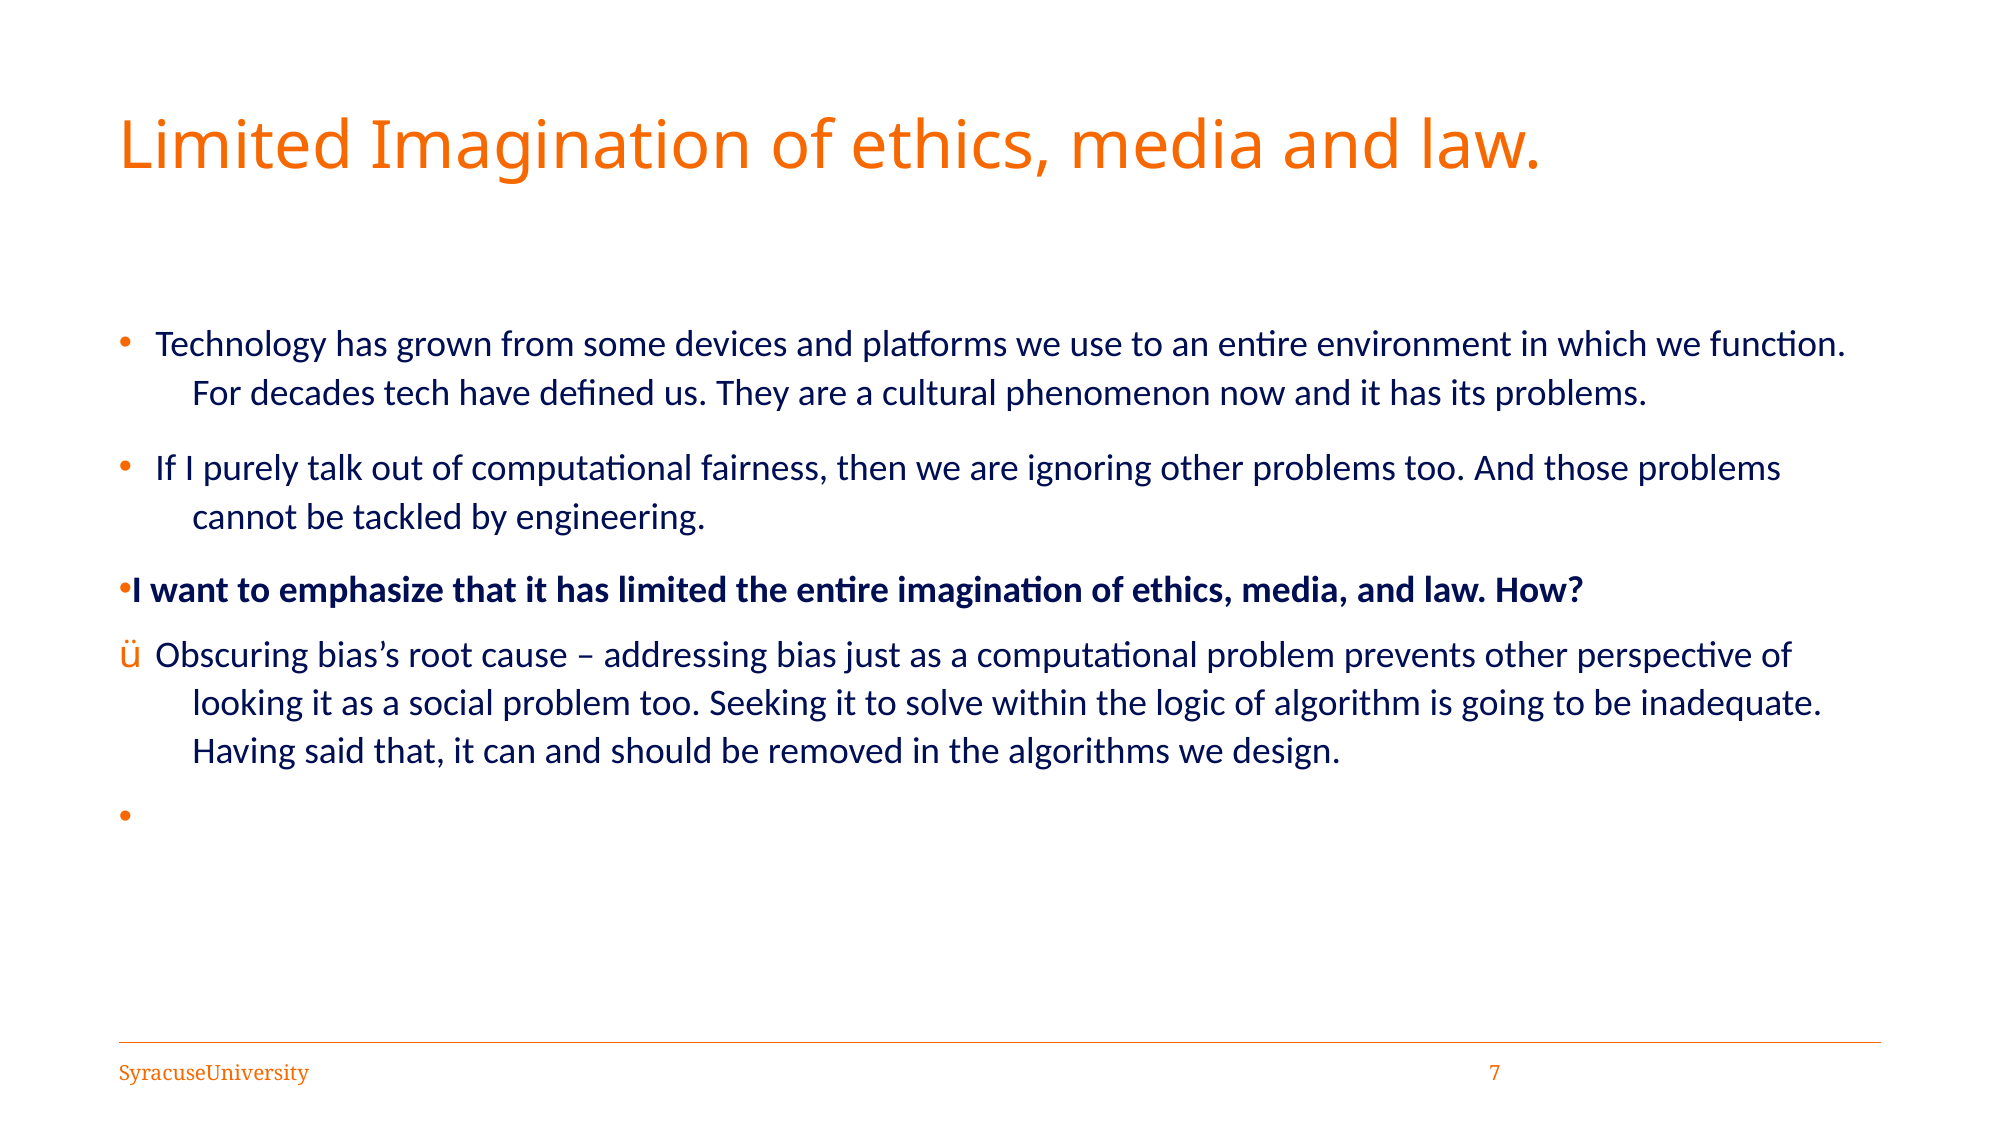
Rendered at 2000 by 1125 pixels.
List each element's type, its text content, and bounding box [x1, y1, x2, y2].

list Technology has grown from some devices and platforms we use to an entire environment in which we function. For decades tech have defined us. They are a cultural phenomenon now and it has its problems. If I purely talk out of computational fairness, then we are ignoring other problems too. And those problems cannot be tackled by engineering. I want to emphasize that it has limited the entire imagination of ethics, media, and law. How? Obscuring bias’s root cause – addressing bias just as a computational problem prevents other perspective of looking it as a social problem too. Seeking it to solve within the logic of algorithm is going to be inadequate. Having said that, it can and should be removed in the algorithms we design. [118, 314, 1882, 982]
title Limited Imagination of ethics, media and law. [118, 110, 1882, 253]
